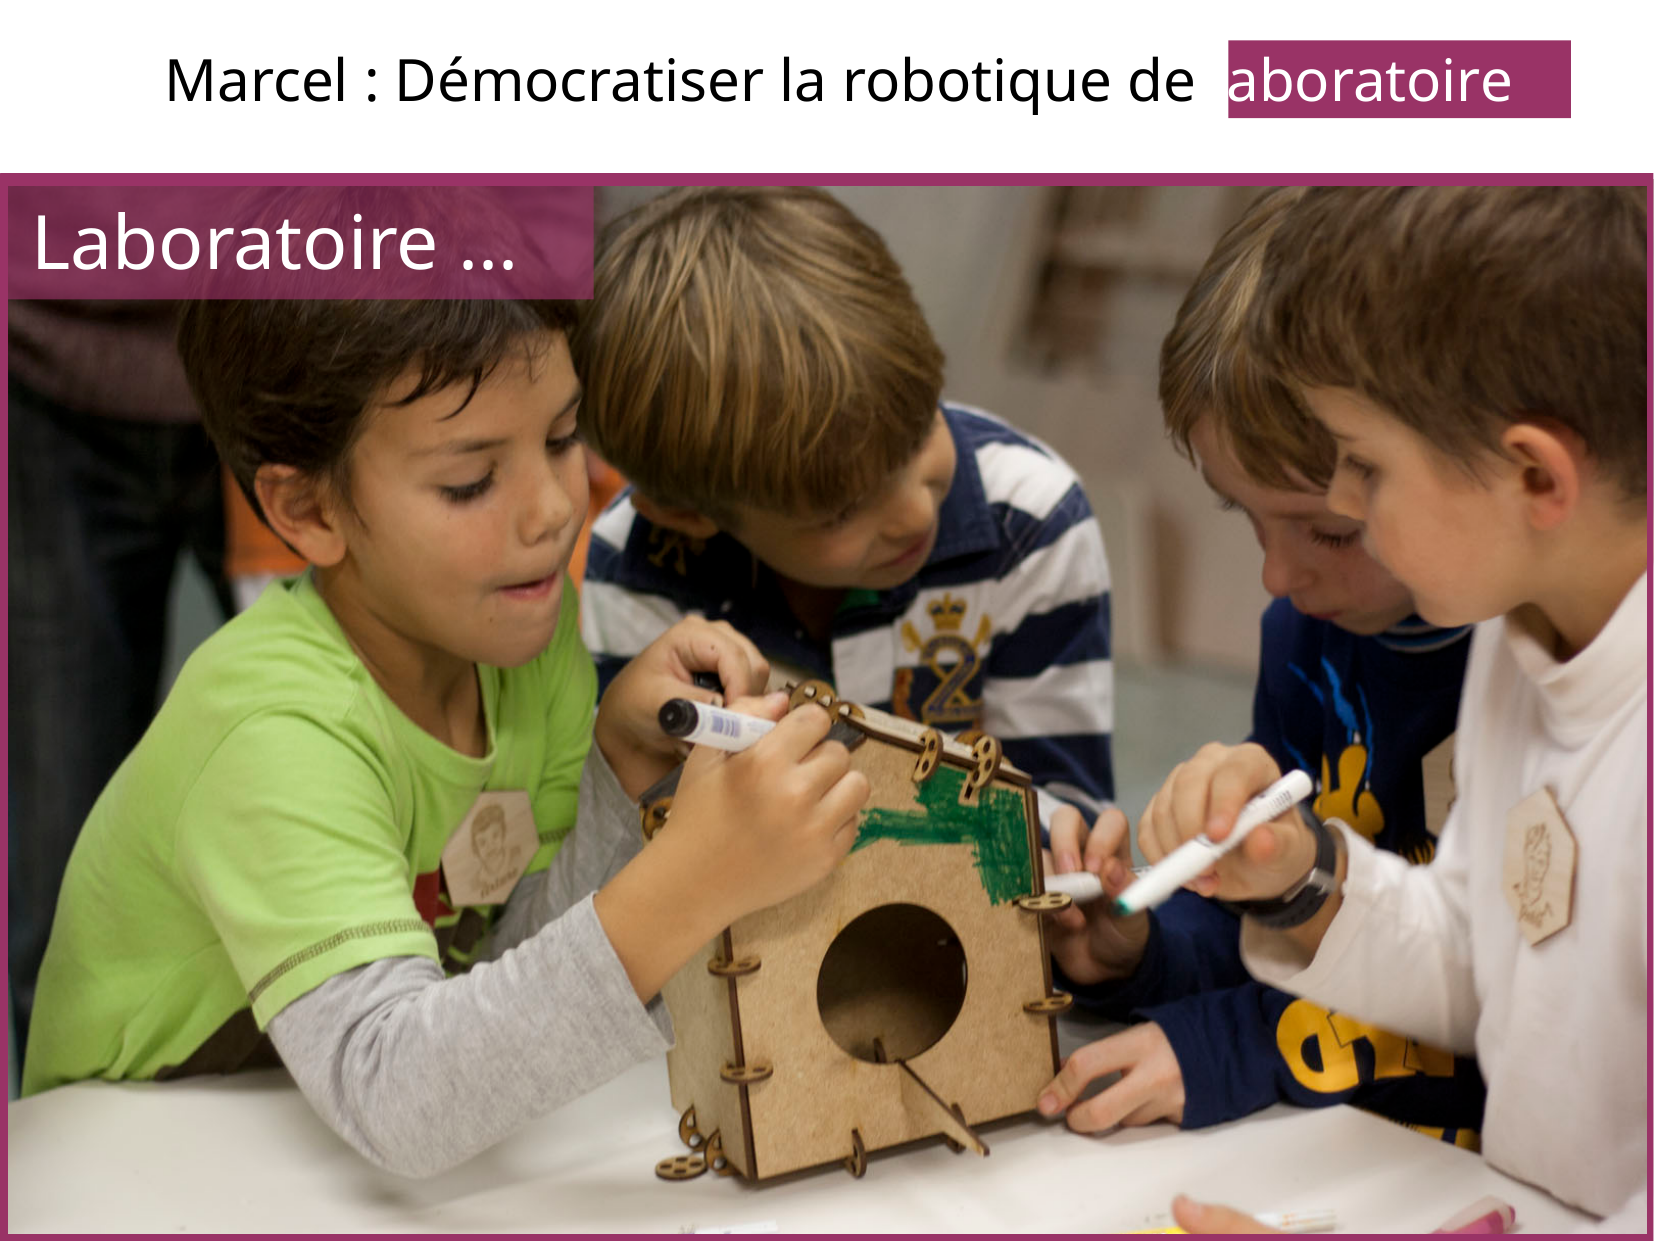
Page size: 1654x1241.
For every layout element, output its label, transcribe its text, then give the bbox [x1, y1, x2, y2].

text_box Laboratoire ... [16, 181, 650, 294]
picture [8, 186, 1647, 1234]
text_box [0, 182, 594, 300]
title Marcel : Démocratiser la robotique de laboratoire [94, 1, 1583, 157]
